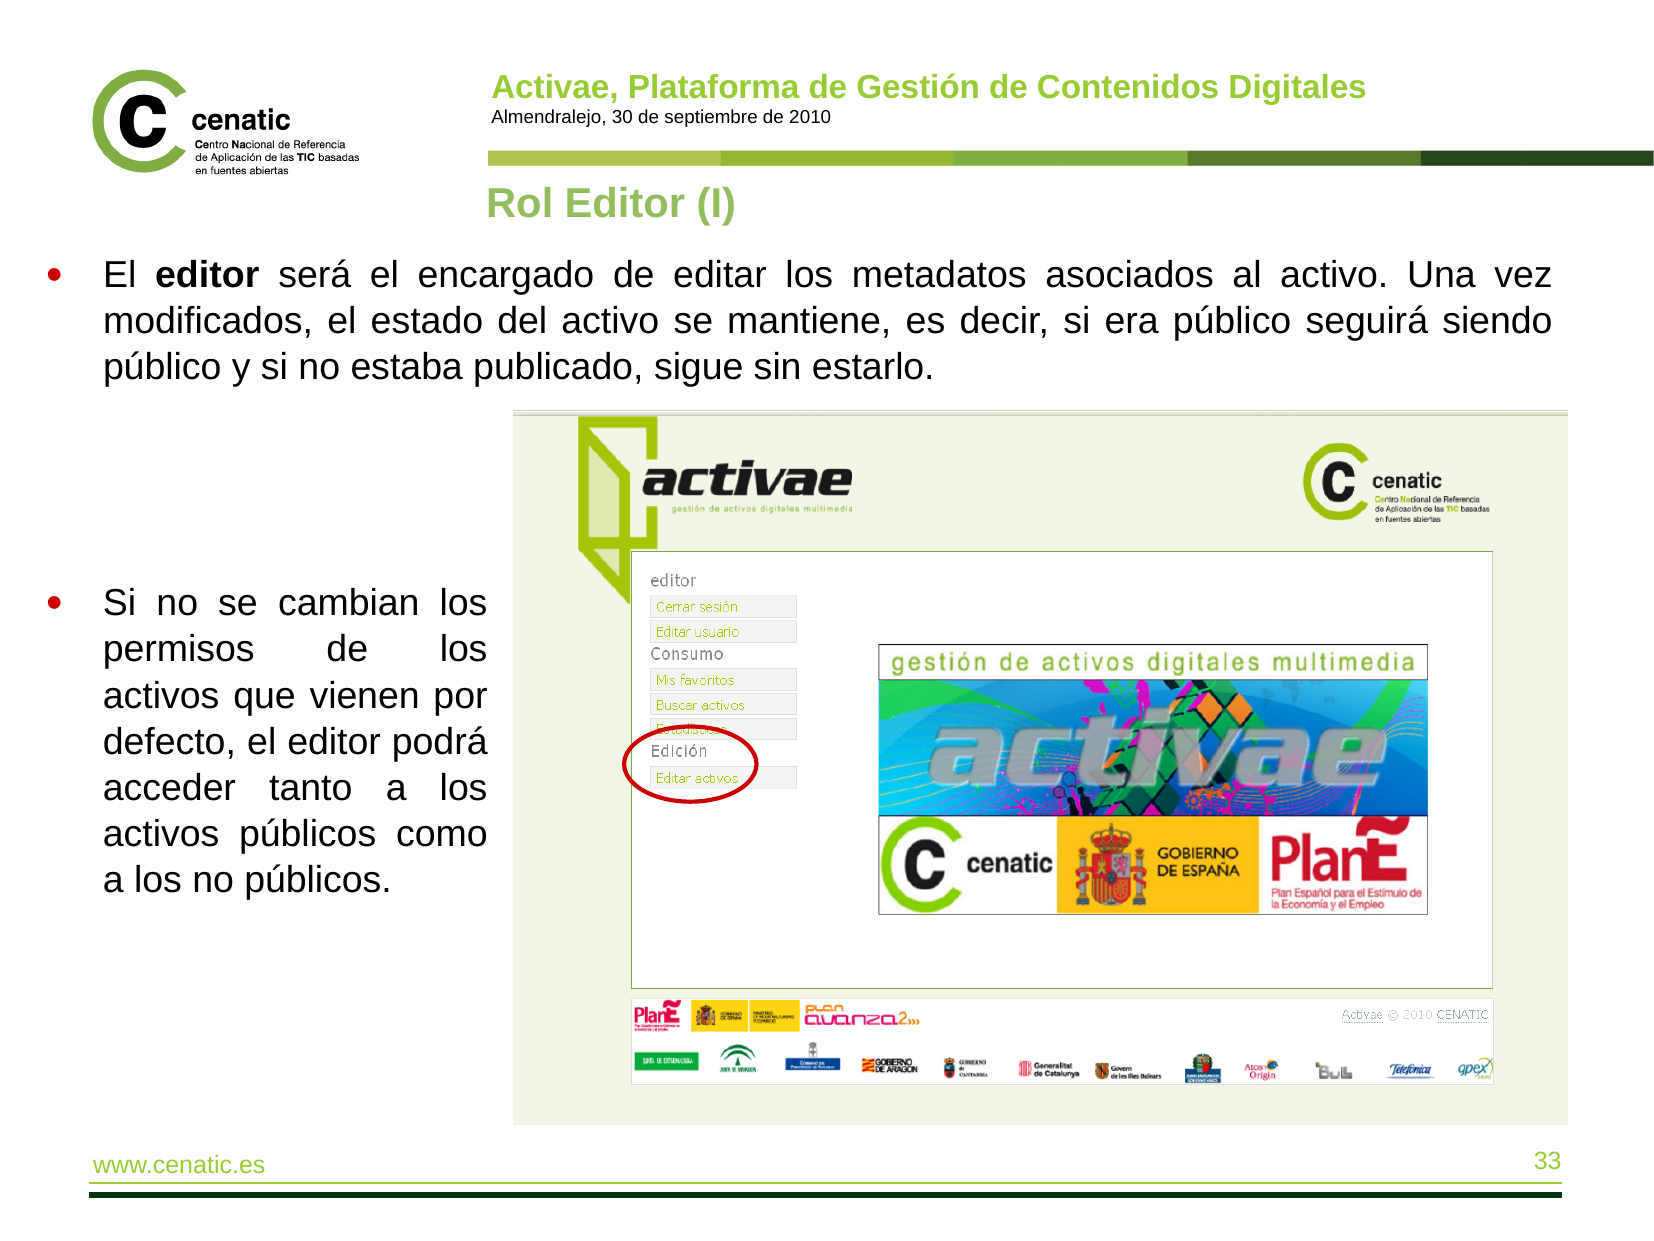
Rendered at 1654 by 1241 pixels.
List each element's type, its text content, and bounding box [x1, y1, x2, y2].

title Rol Editor (I) [486, 177, 1571, 228]
picture [1, 4, 1654, 1228]
text_box Si no se cambian los permisos de los activos que vienen por defecto, el editor podrá acceder tanto a los activos públicos como a los no públicos. [31, 570, 503, 855]
list El editor será el encargado de editar los metadatos asociados al activo. Una vez modificados, el estado del activo se mantiene, es decir, si era público seguirá siendo público y si no estaba publicado, sigue sin estarlo. [32, 241, 1568, 1125]
